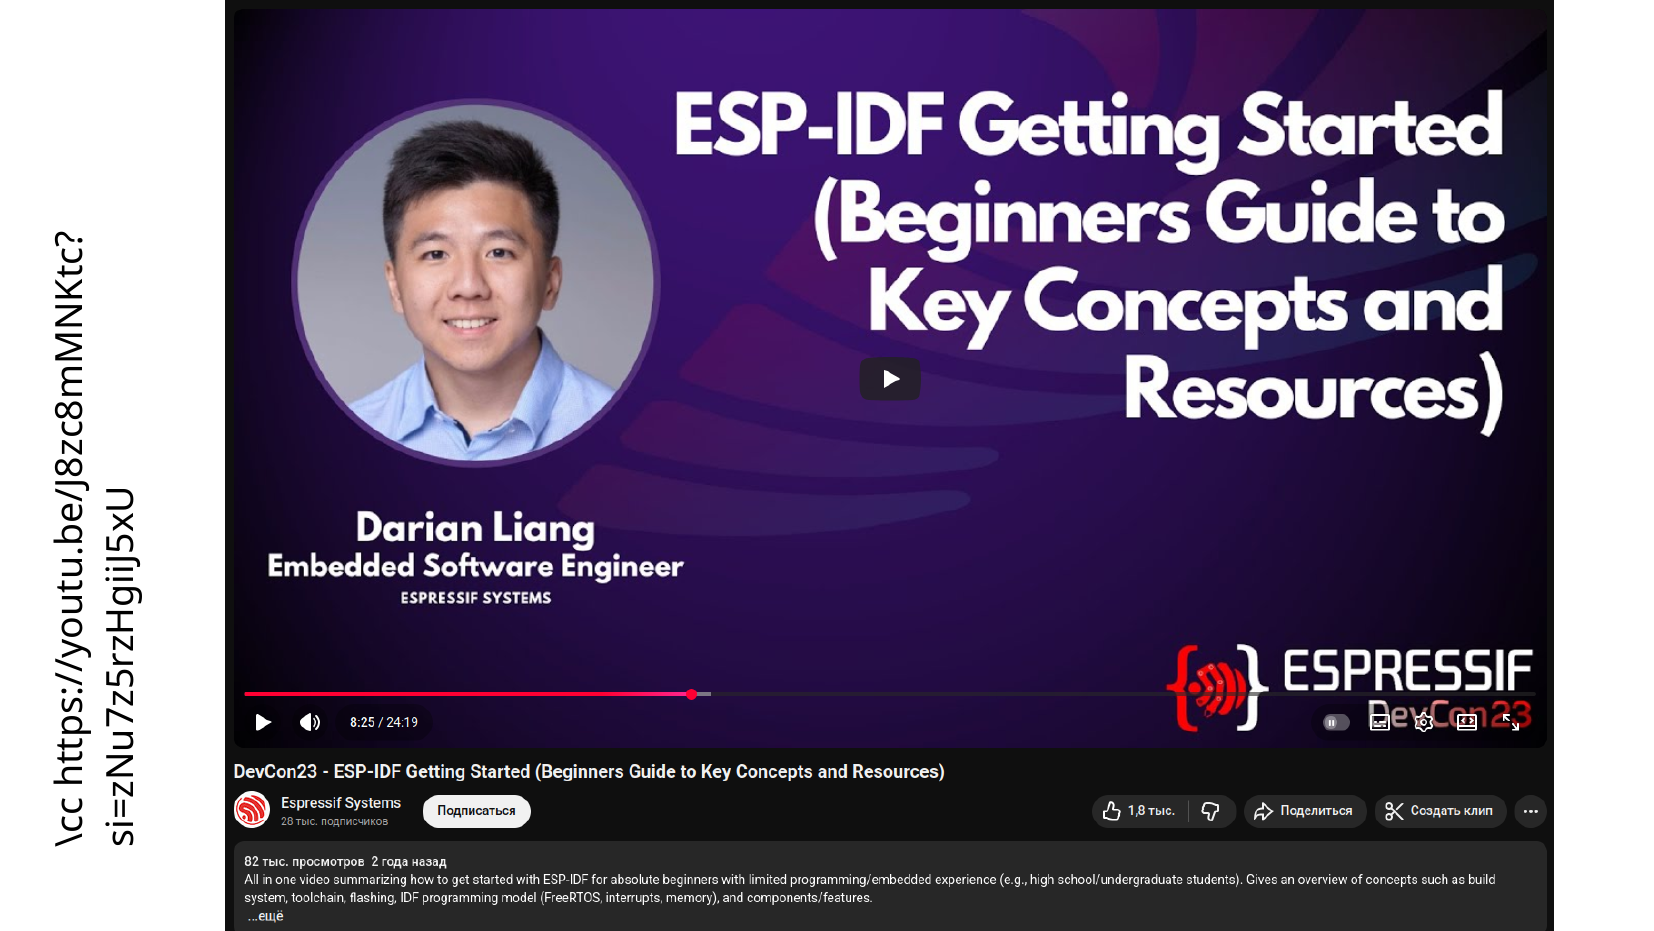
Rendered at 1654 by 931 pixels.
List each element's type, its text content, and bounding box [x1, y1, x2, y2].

picture [225, 0, 1554, 931]
text_box \cc https://youtu.be/J8zc8mMNKtc?si=zNu7z5rzHgiiJ5xU [34, 75, 188, 863]
